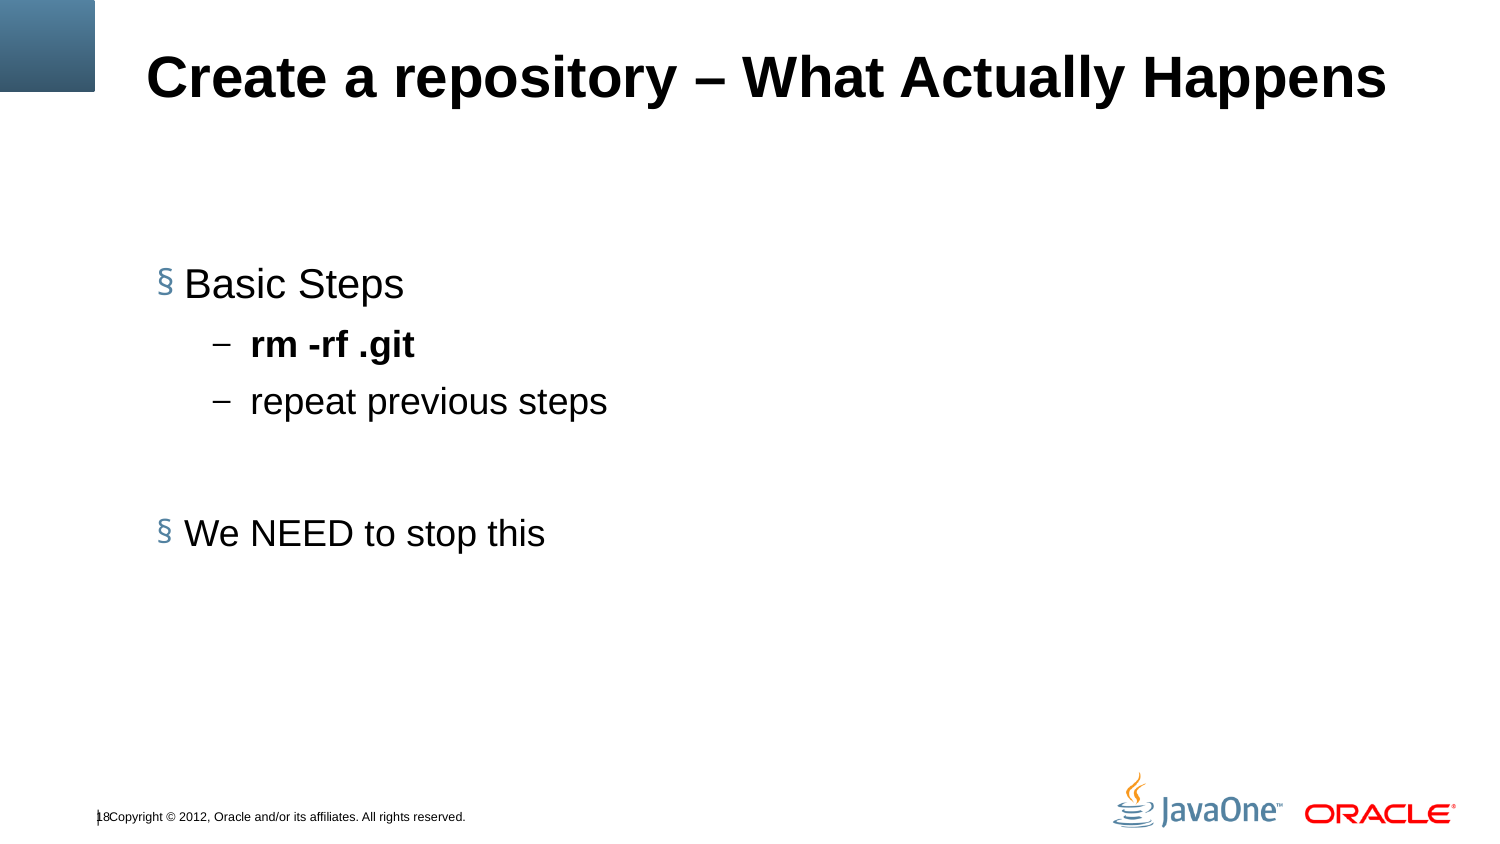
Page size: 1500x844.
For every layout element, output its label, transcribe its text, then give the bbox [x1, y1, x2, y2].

list Basic Steps rm -rf .git repeat previous steps We NEED to stop this [131, 249, 1482, 753]
title Create a repository – What Actually Happens [131, 40, 1482, 167]
picture [1095, 754, 1469, 844]
